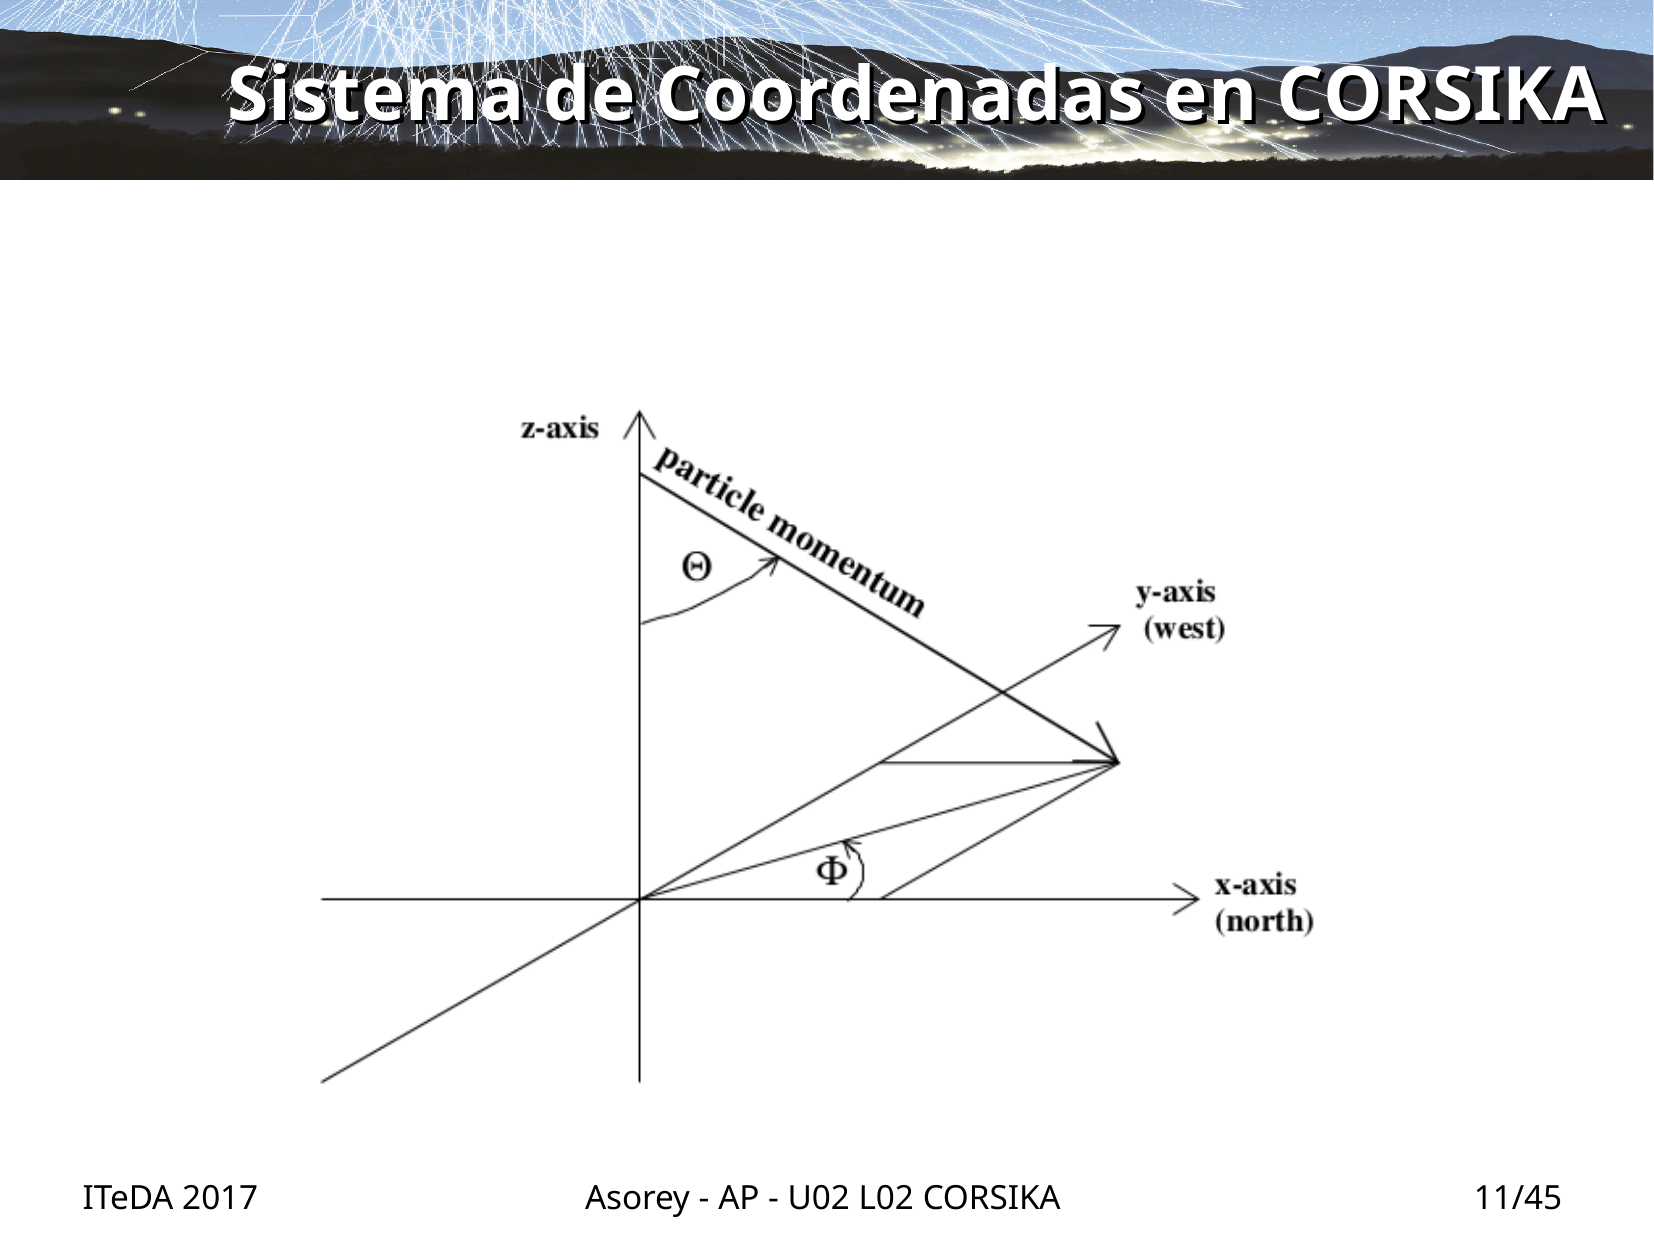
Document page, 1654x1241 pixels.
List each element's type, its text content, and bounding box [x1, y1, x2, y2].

picture [0, 0, 1654, 180]
picture [217, 209, 1433, 1156]
title Sistema de Coordenadas en CORSIKA [45, 15, 1606, 166]
